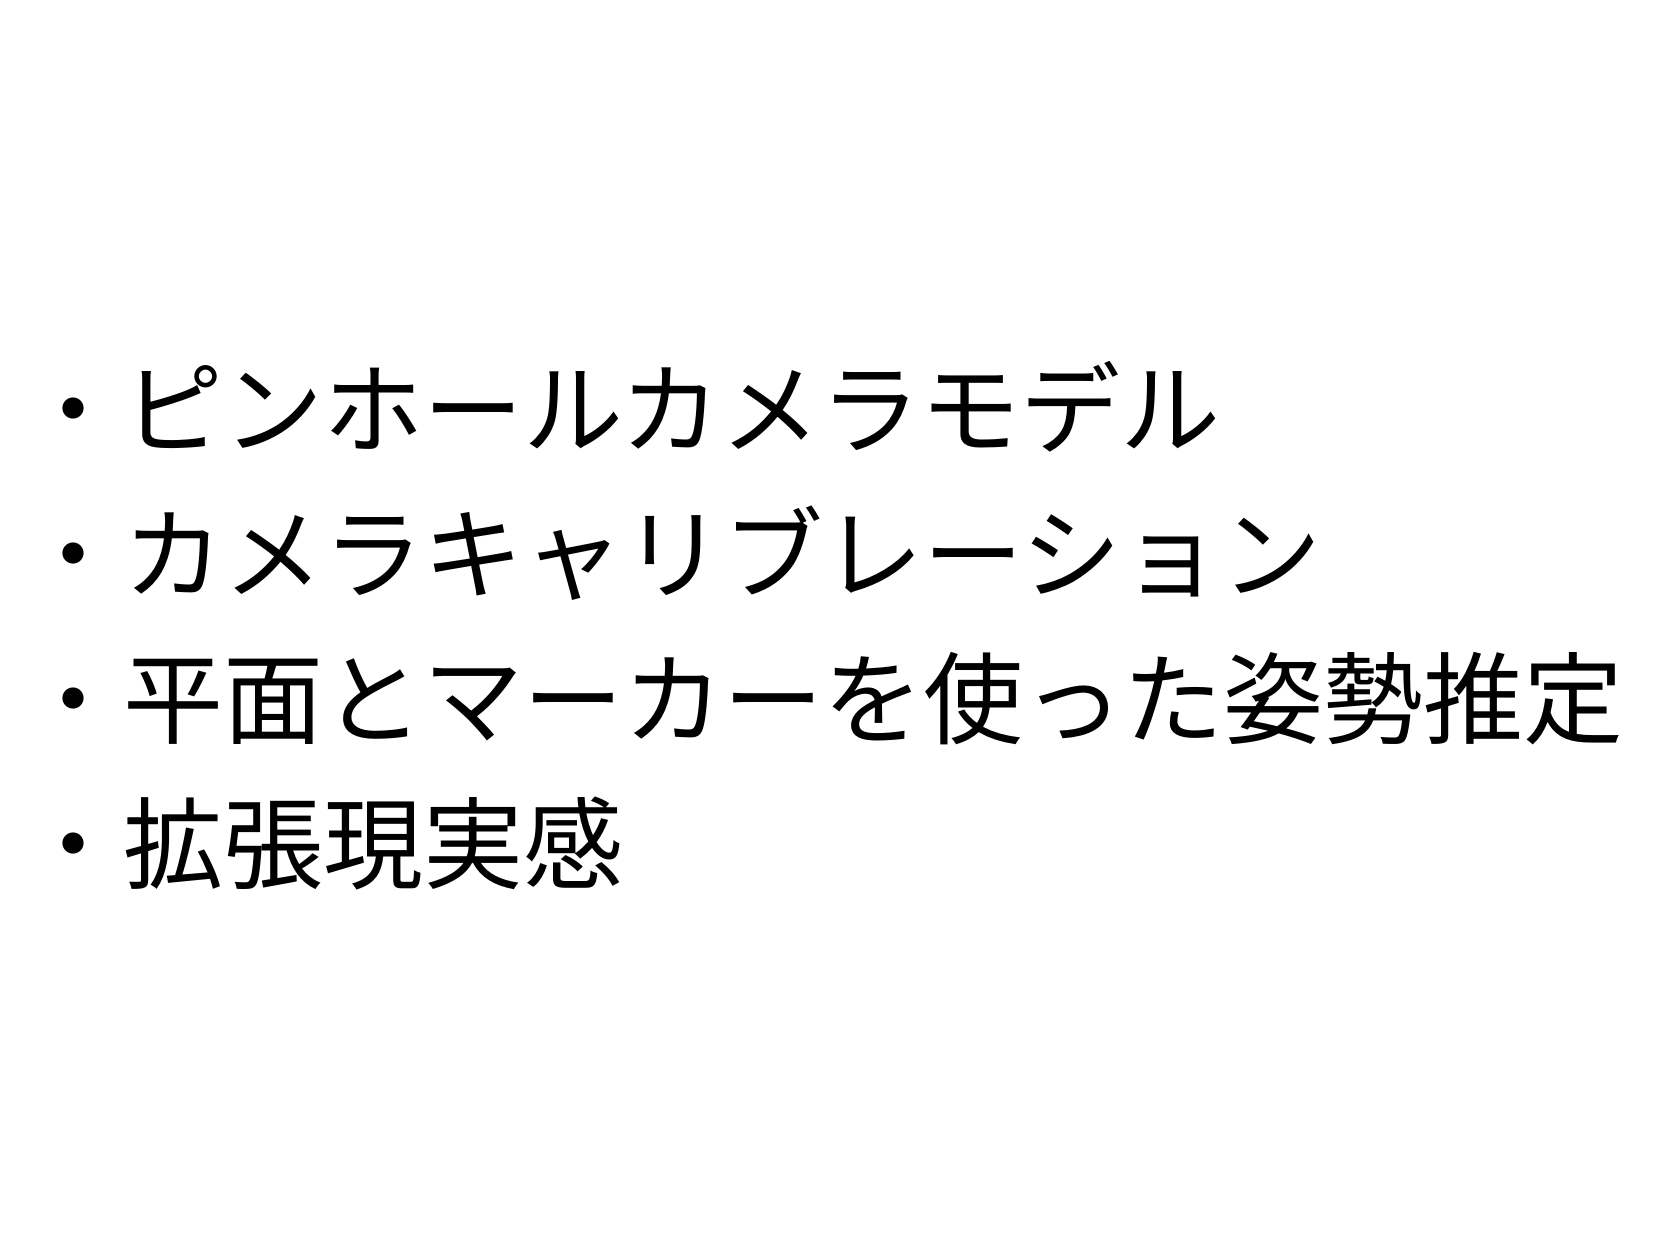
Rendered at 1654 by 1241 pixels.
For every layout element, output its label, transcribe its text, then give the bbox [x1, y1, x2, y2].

title ・ピンホールカメラモデル ・カメラキャリブレーション ・平面とマーカーを使った姿勢推定 ・拡張現実感 [23, 320, 1630, 921]
